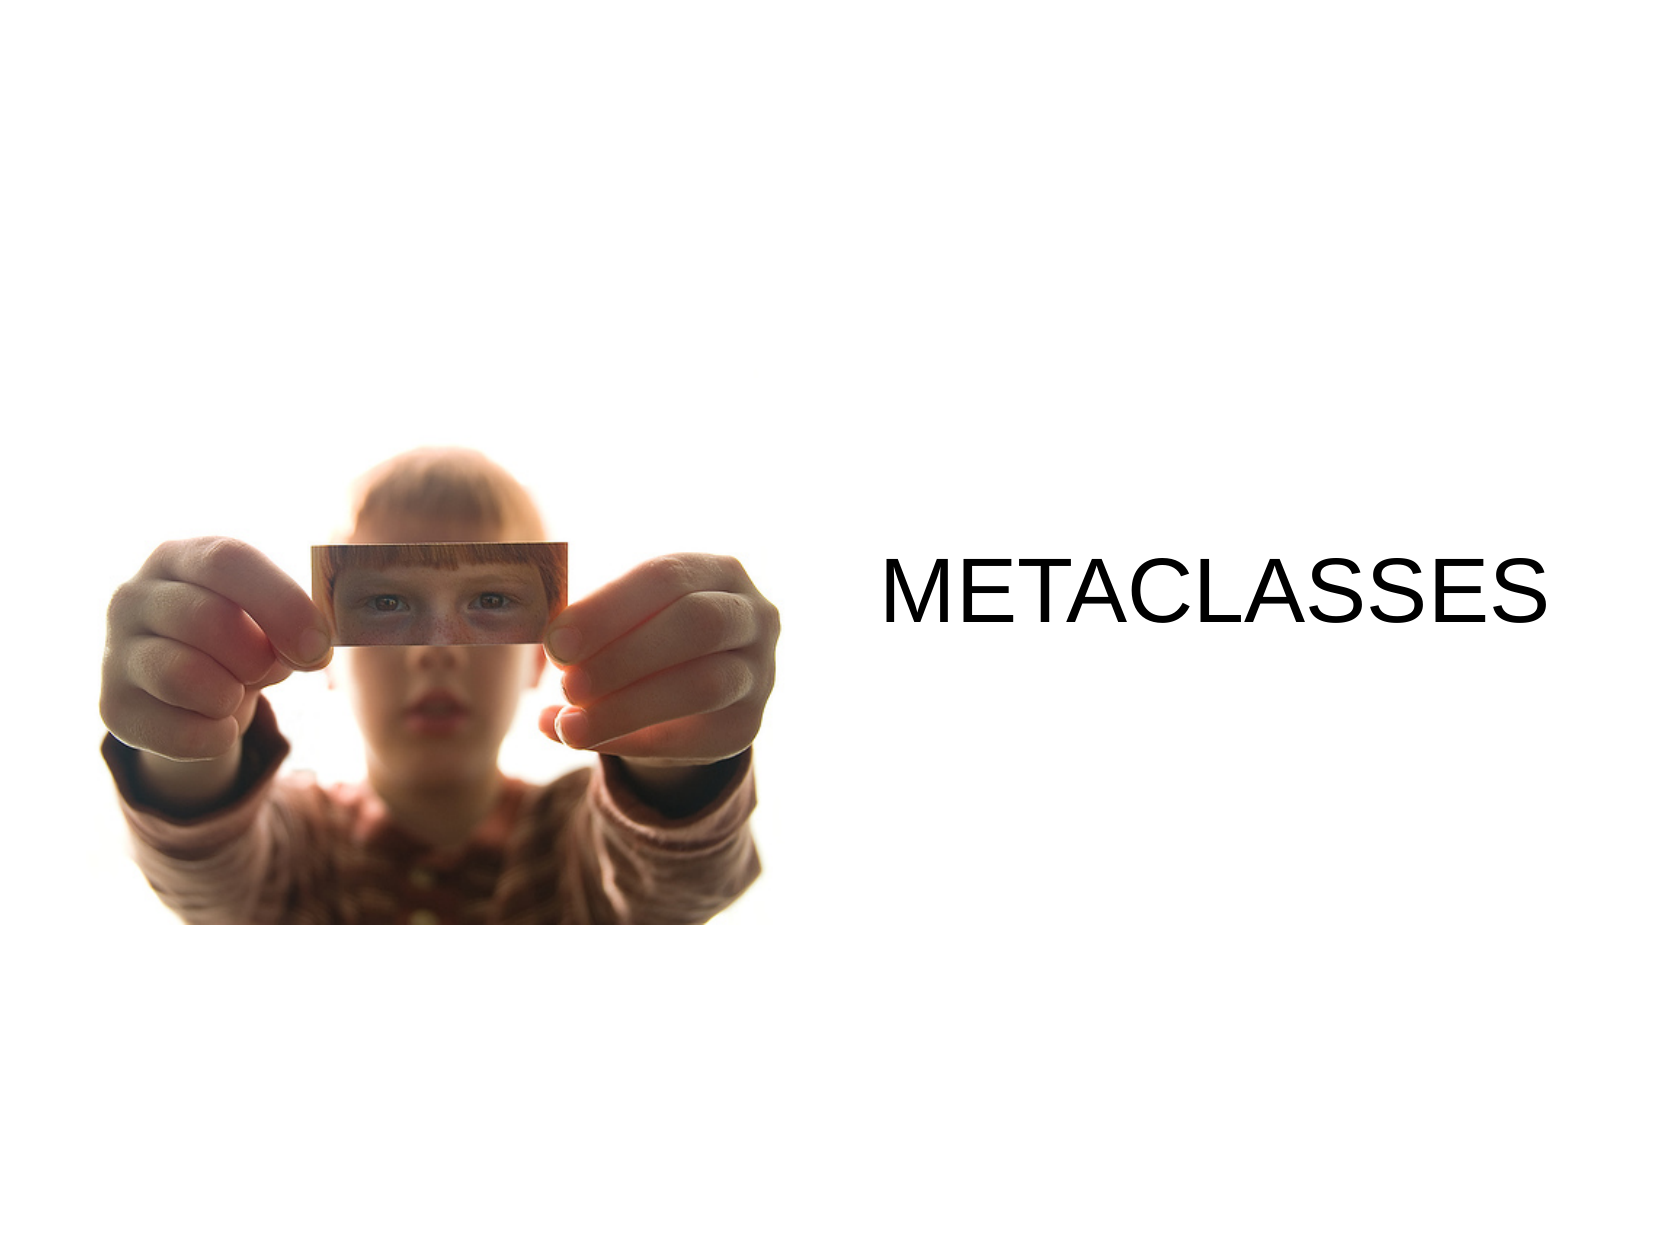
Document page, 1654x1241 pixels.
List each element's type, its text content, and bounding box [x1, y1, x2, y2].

picture [75, 343, 802, 925]
title METACLASSES [825, 56, 1571, 1126]
